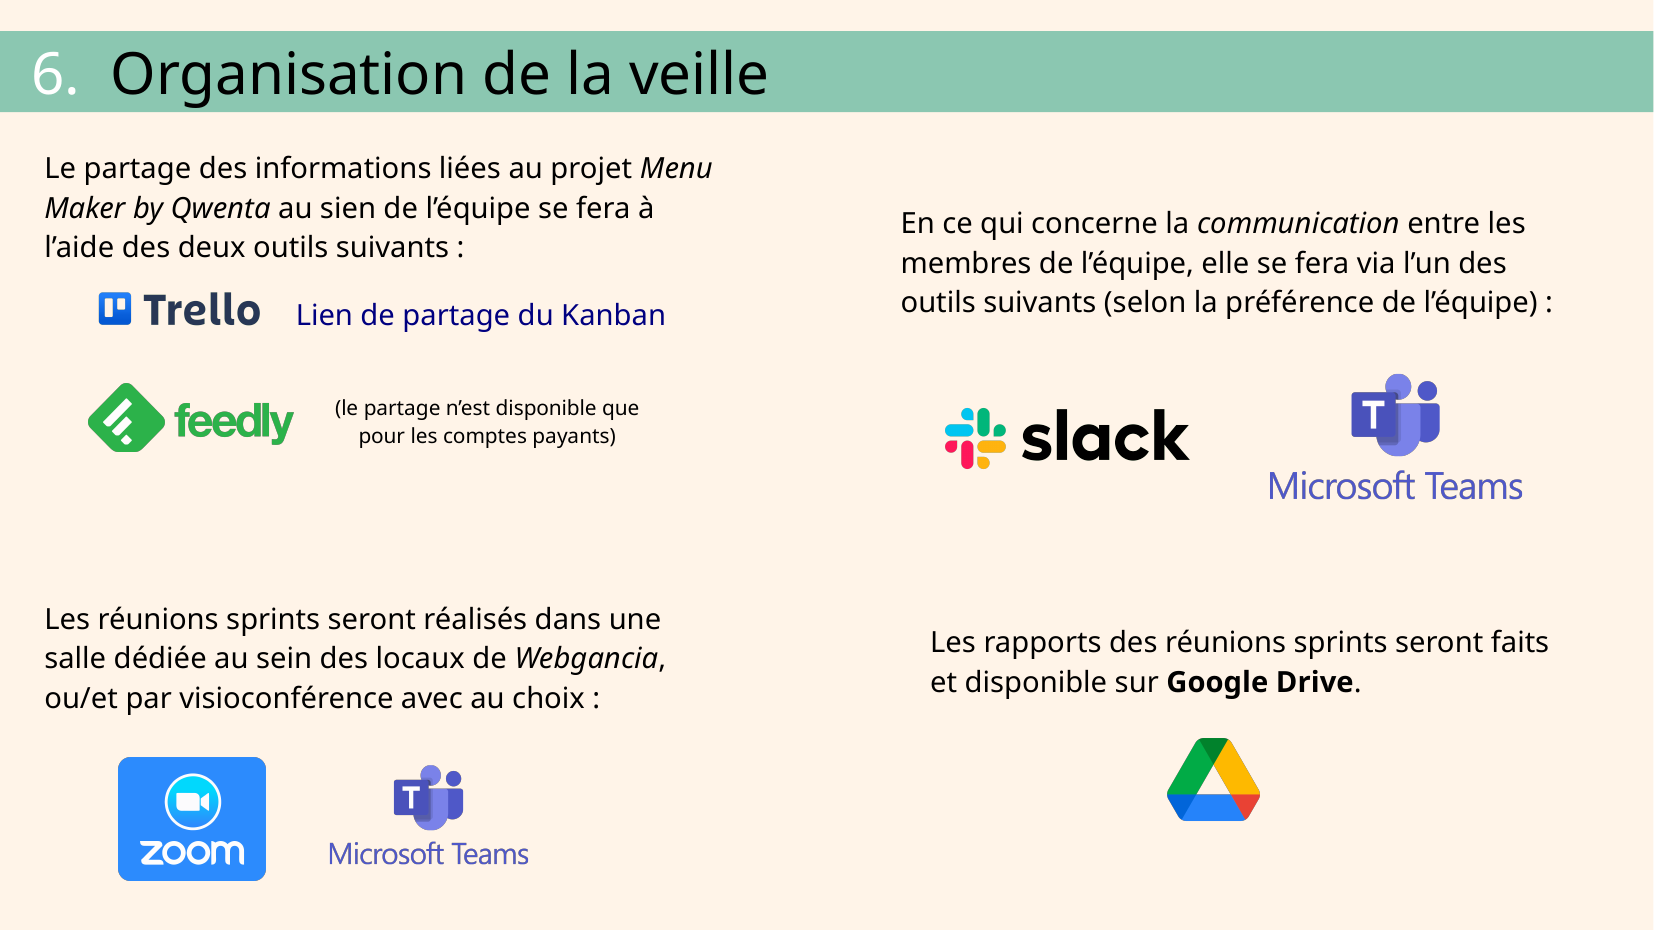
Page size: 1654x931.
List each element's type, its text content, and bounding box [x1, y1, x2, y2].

text_box Le partage des informations liées au projet Menu Maker by Qwenta au sien de l’équipe se fera à l’aide des deux outils suivants : [29, 147, 739, 266]
text_box Les rapports des réunions sprints seront faits et disponible sur Google Drive. [915, 614, 1595, 703]
picture [1264, 366, 1527, 514]
picture [88, 383, 294, 452]
text_box Les réunions sprints seront réalisés dans une salle dédiée au sein des locaux de Webgancia, ou/et par visioconférence avec au choix : [29, 590, 709, 743]
text_box (le partage n’est disponible que pour les comptes payants) [312, 389, 662, 454]
picture [118, 757, 266, 881]
picture [944, 369, 1191, 508]
picture [93, 260, 266, 358]
text_box En ce qui concerne la communication entre les membres de l’équipe, elle se fera via l’un des outils suivants (selon la préférence de l’équipe) : [885, 194, 1595, 347]
picture [325, 759, 532, 876]
text_box Lien de partage du Kanban [271, 289, 691, 339]
title 6. Organisation de la veille [0, 31, 1654, 113]
picture [1139, 705, 1288, 854]
